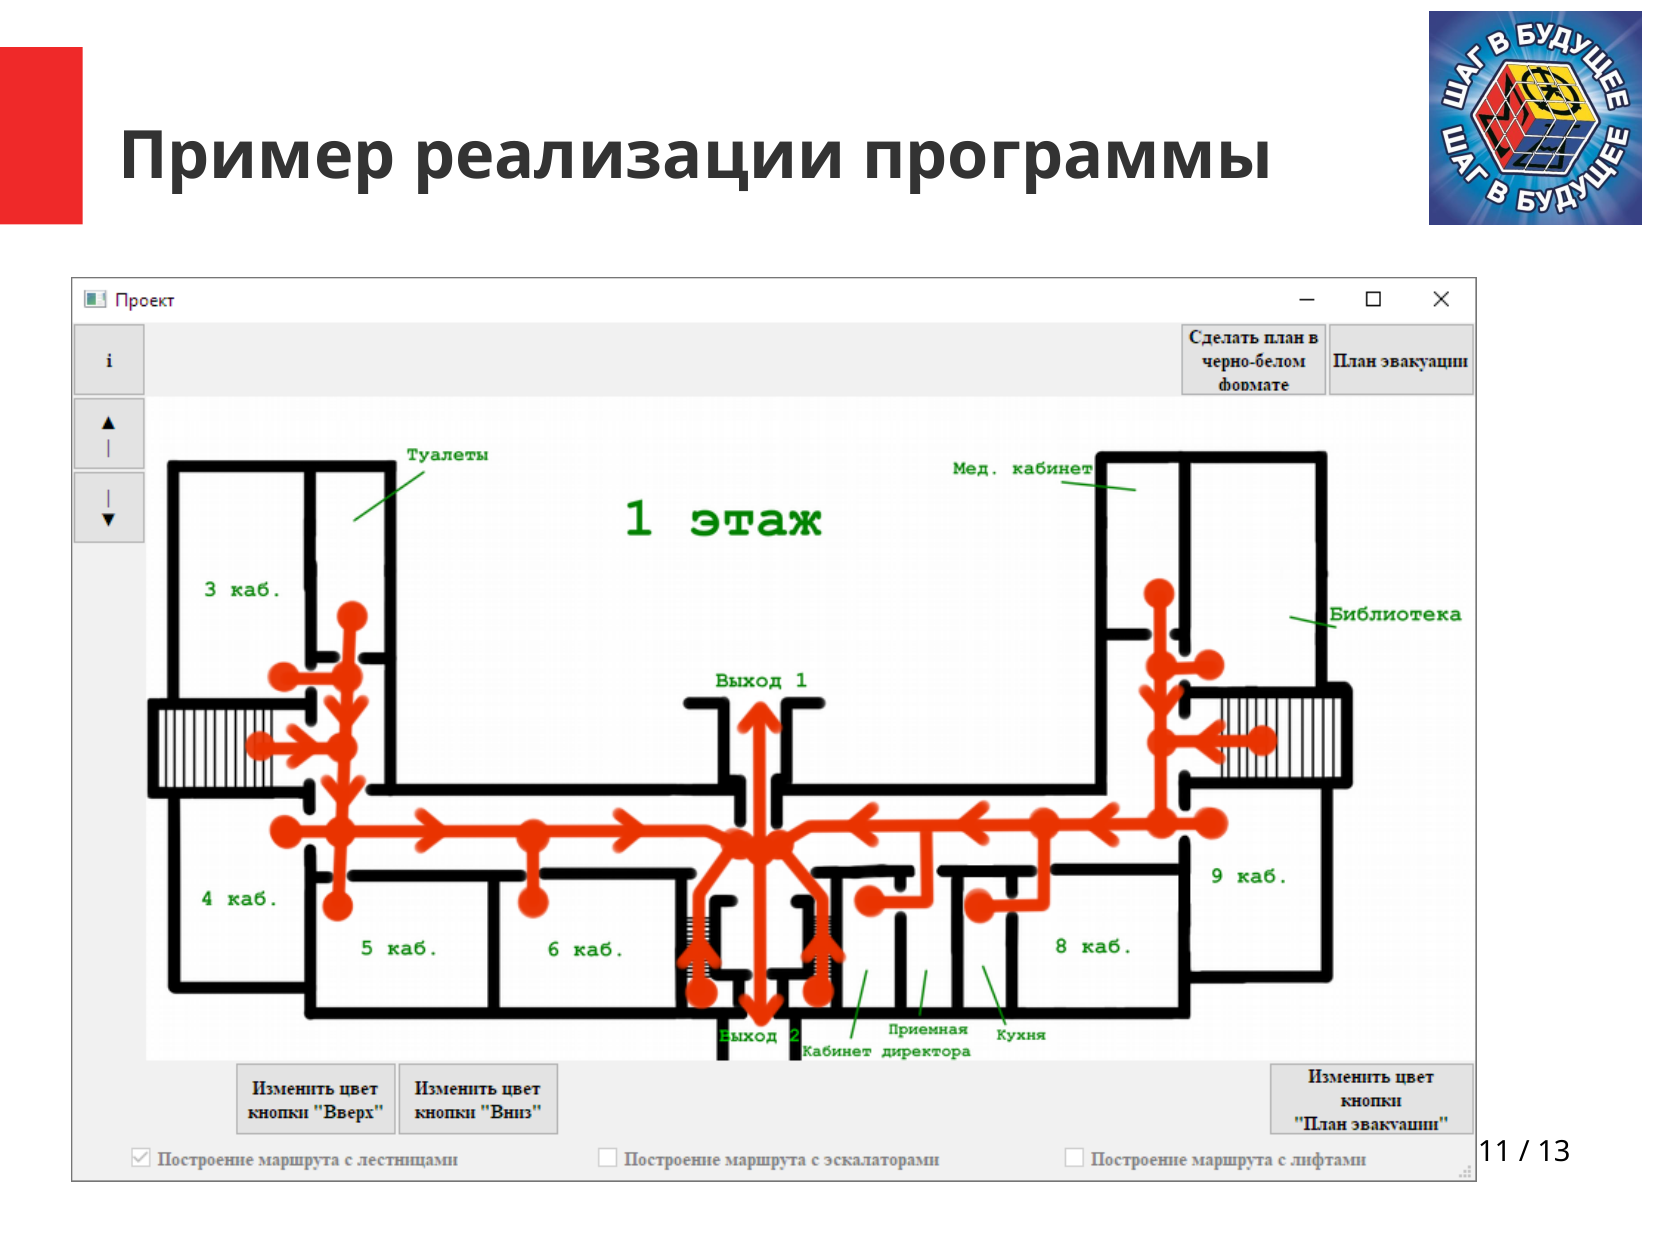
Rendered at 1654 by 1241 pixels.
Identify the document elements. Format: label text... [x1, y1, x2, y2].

picture [1429, 11, 1642, 225]
title Пример реализации программы [118, 27, 1571, 278]
picture [71, 277, 1477, 1182]
